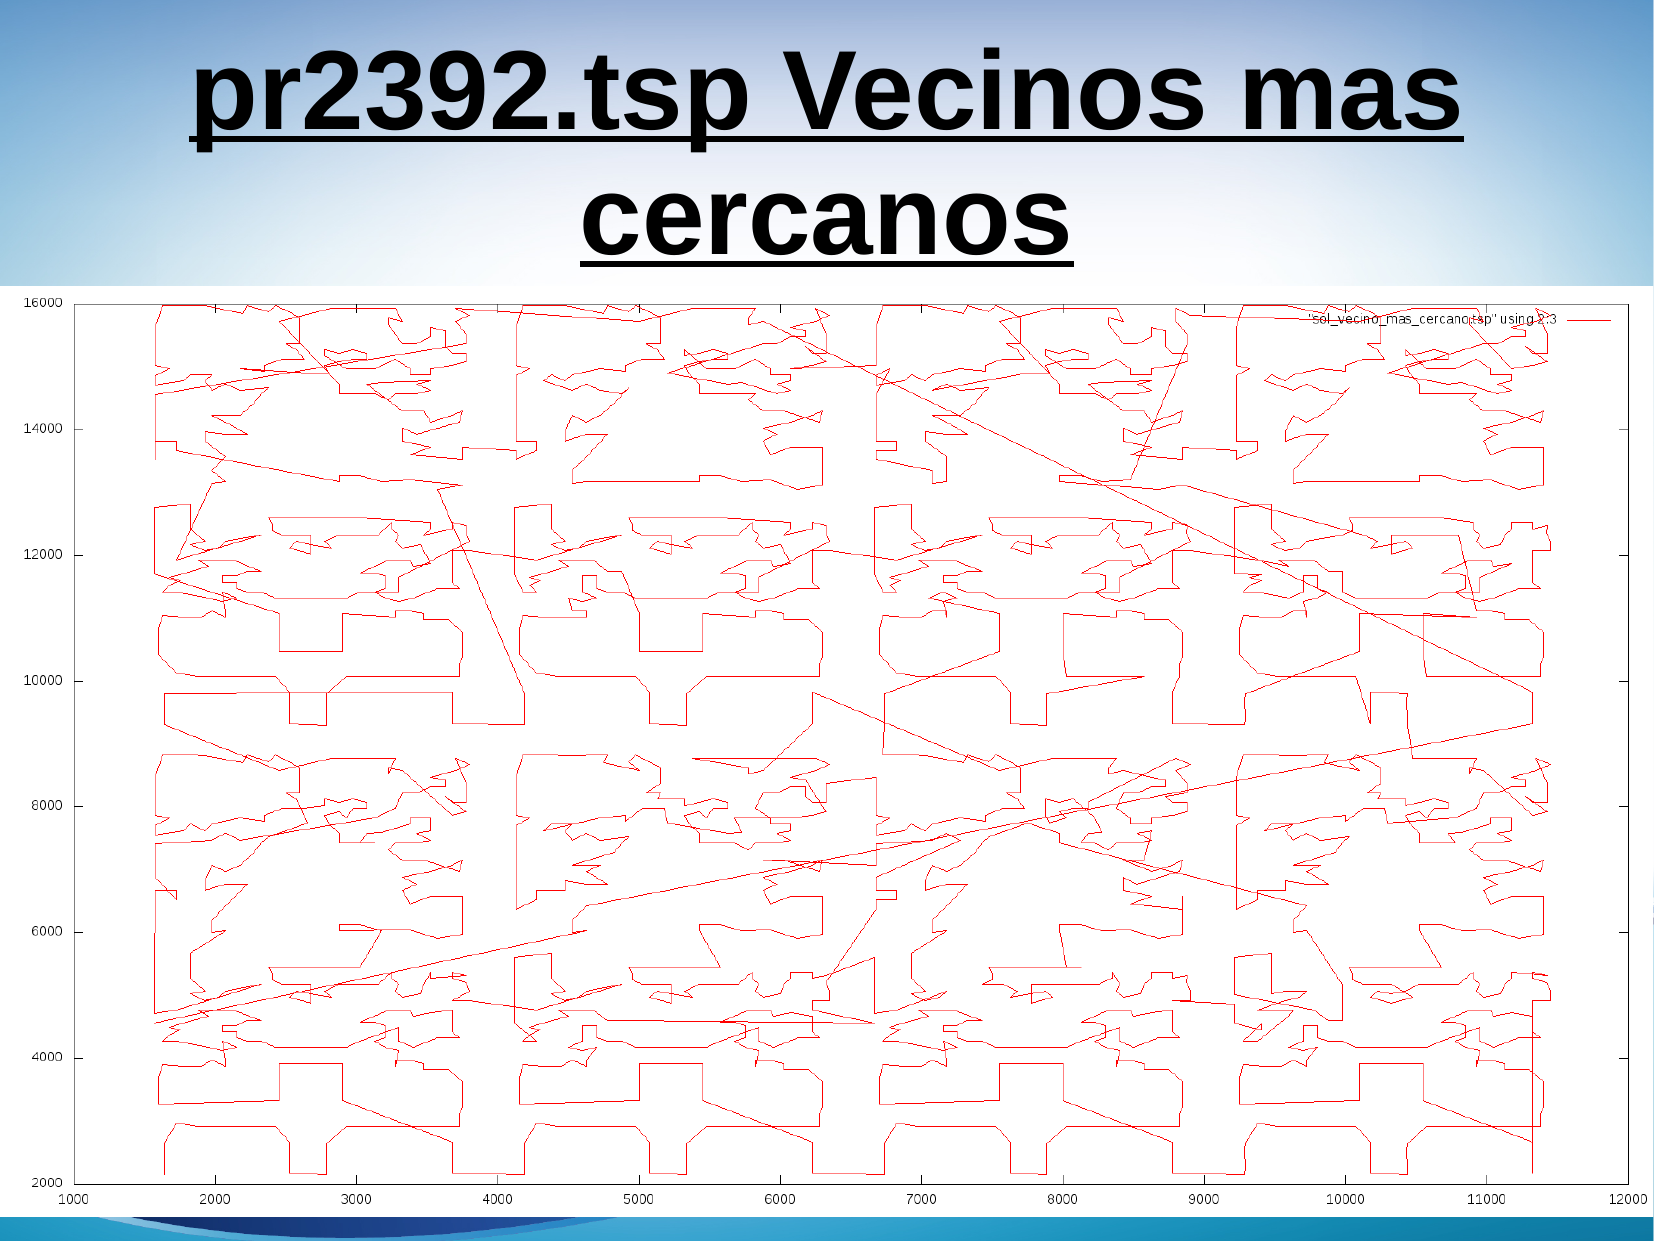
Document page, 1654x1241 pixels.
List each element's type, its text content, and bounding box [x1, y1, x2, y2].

picture [0, 0, 1654, 1241]
title pr2392.tsp Vecinos mas cercanos [82, 26, 1571, 280]
